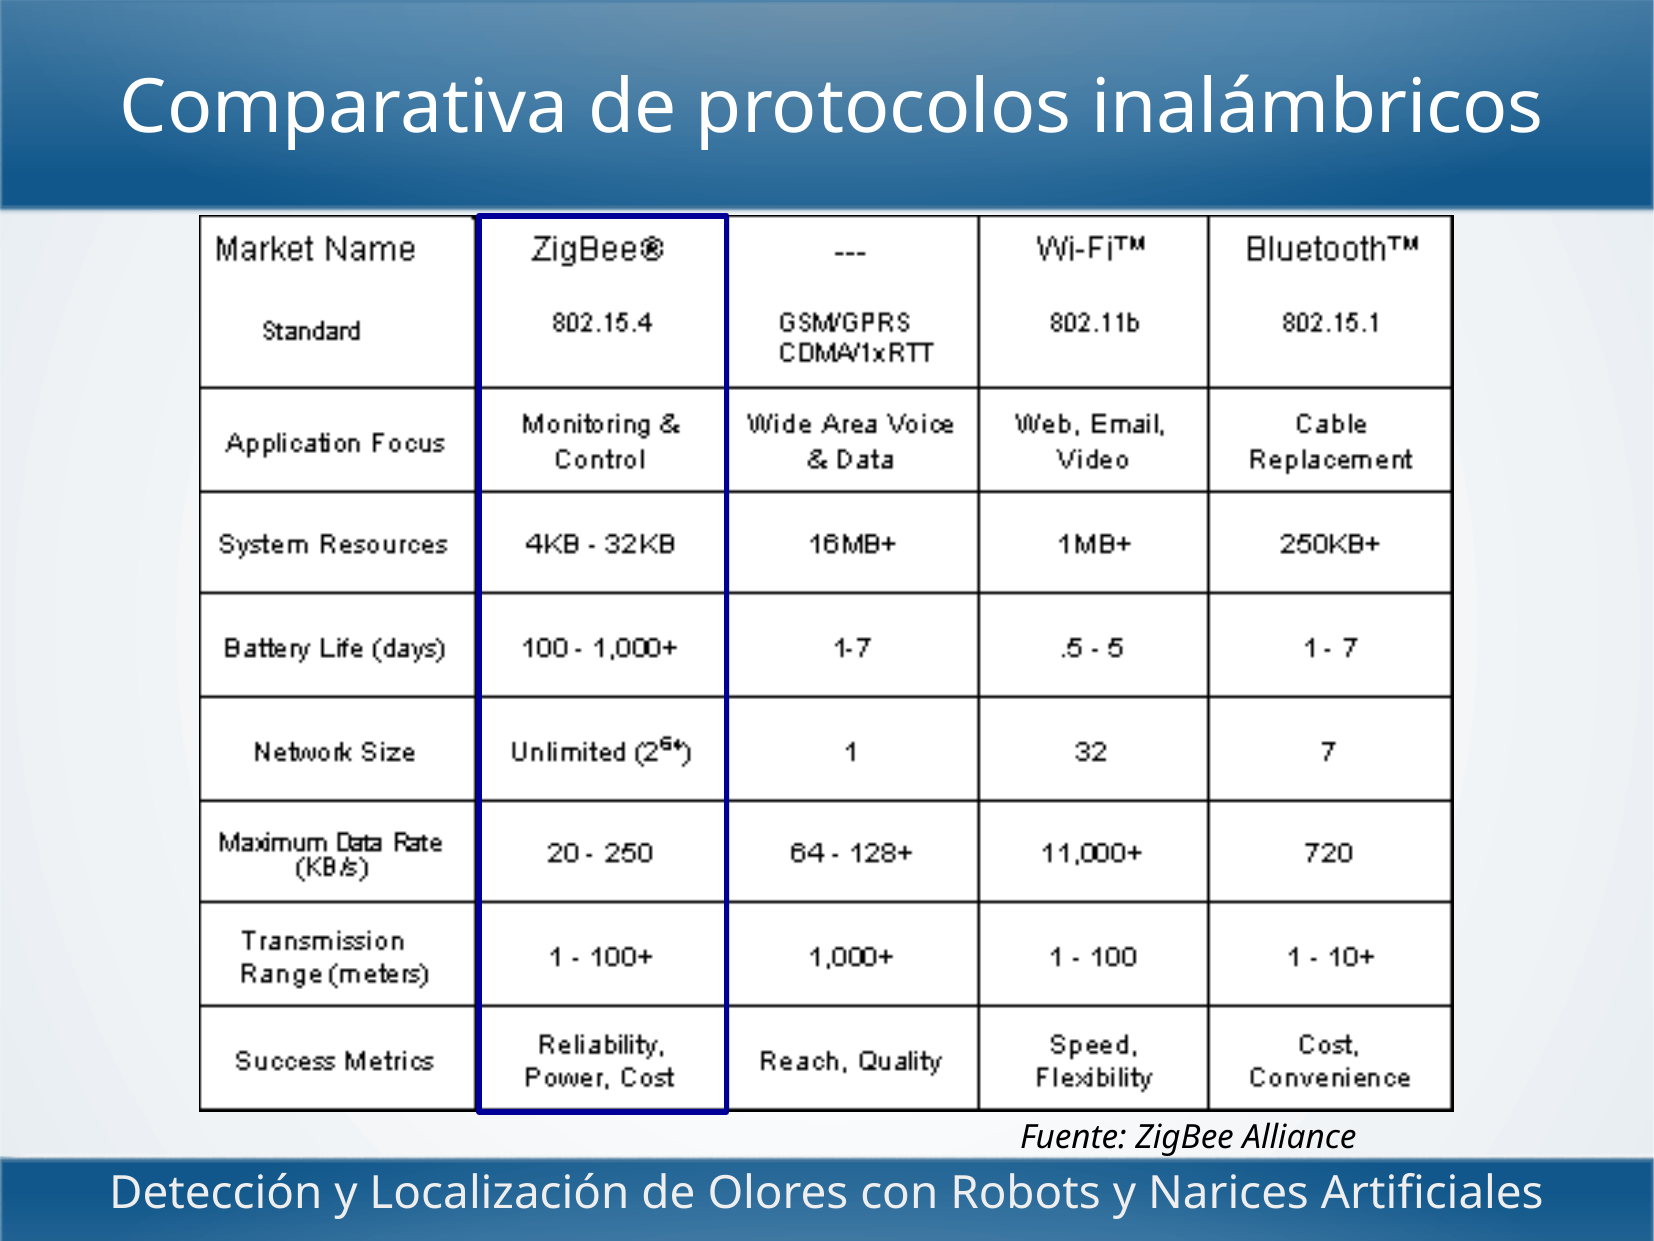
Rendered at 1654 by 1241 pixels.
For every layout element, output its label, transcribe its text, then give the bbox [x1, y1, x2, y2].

text_box Detección y Localización de Olores con Robots y Narices Artificiales [0, 1148, 1654, 1241]
picture [0, 0, 1654, 1148]
title Comparativa de protocolos inalámbricos [30, 10, 1636, 196]
text_box Fuente: ZigBee Alliance [1005, 1105, 1614, 1214]
